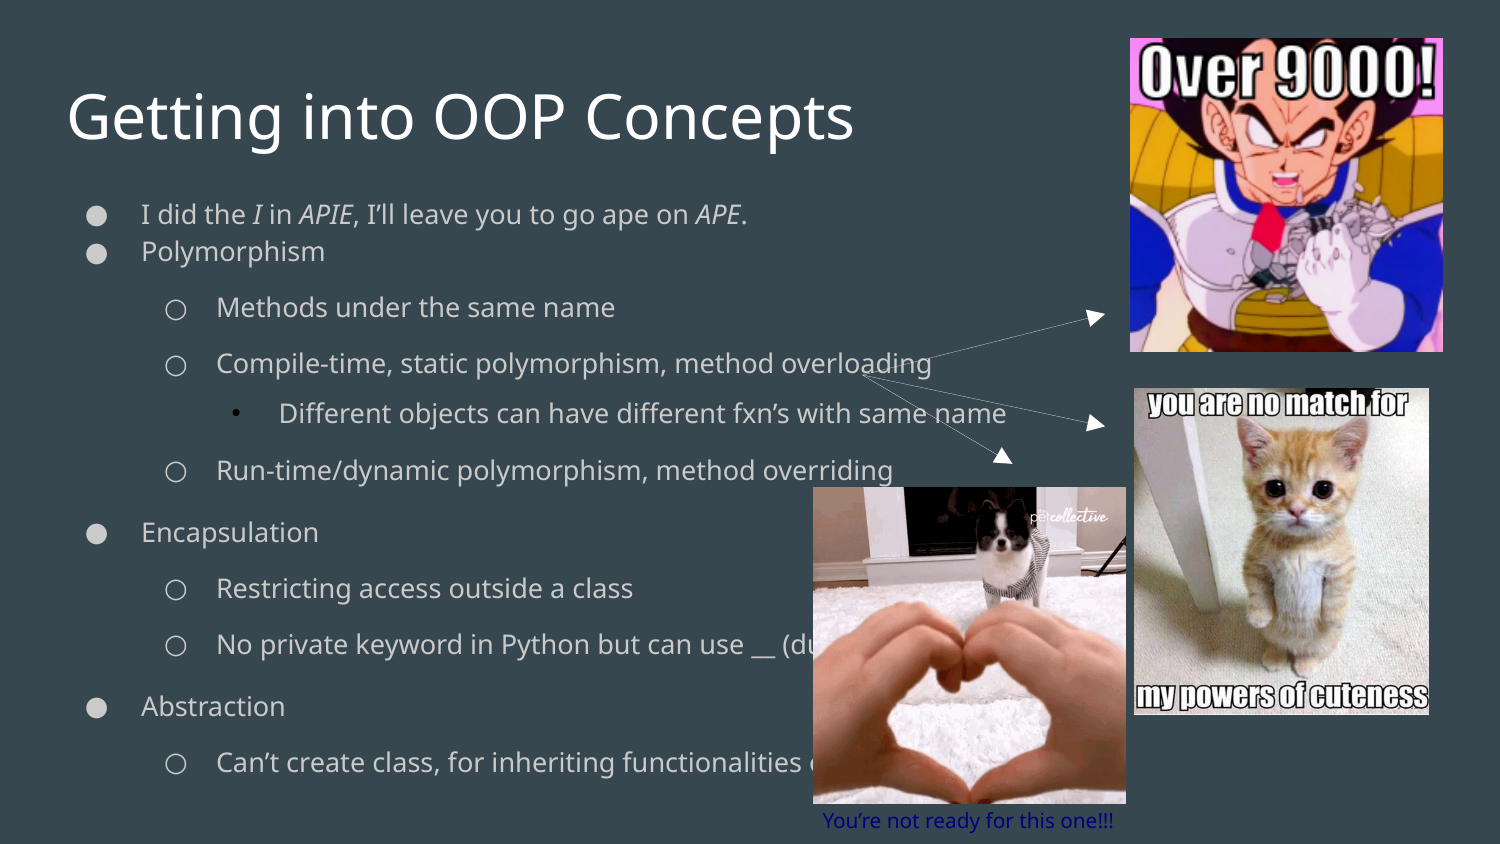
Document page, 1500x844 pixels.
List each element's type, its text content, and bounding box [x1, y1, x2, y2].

picture [1130, 38, 1443, 352]
title Getting into OOP Concepts [1443, 72, 1449, 167]
picture [1134, 388, 1429, 715]
list I did the I in APIE, I’ll leave you to go ape on APE. Polymorphism Methods under the same name Compile-time, static polymorphism, method overloading Different objects can have different fxn’s with same name Run-time/dynamic polymorphism, method overriding Encapsulation Restricting access outside a class No private keyword in Python but can use __ (dunder) Abstraction Can’t create class, for inheriting functionalities only [51, 177, 1449, 738]
text_box You’re not ready for this one!!! [807, 799, 1193, 844]
picture [813, 487, 1126, 799]
title Getting into OOP Concepts [51, 72, 1130, 167]
